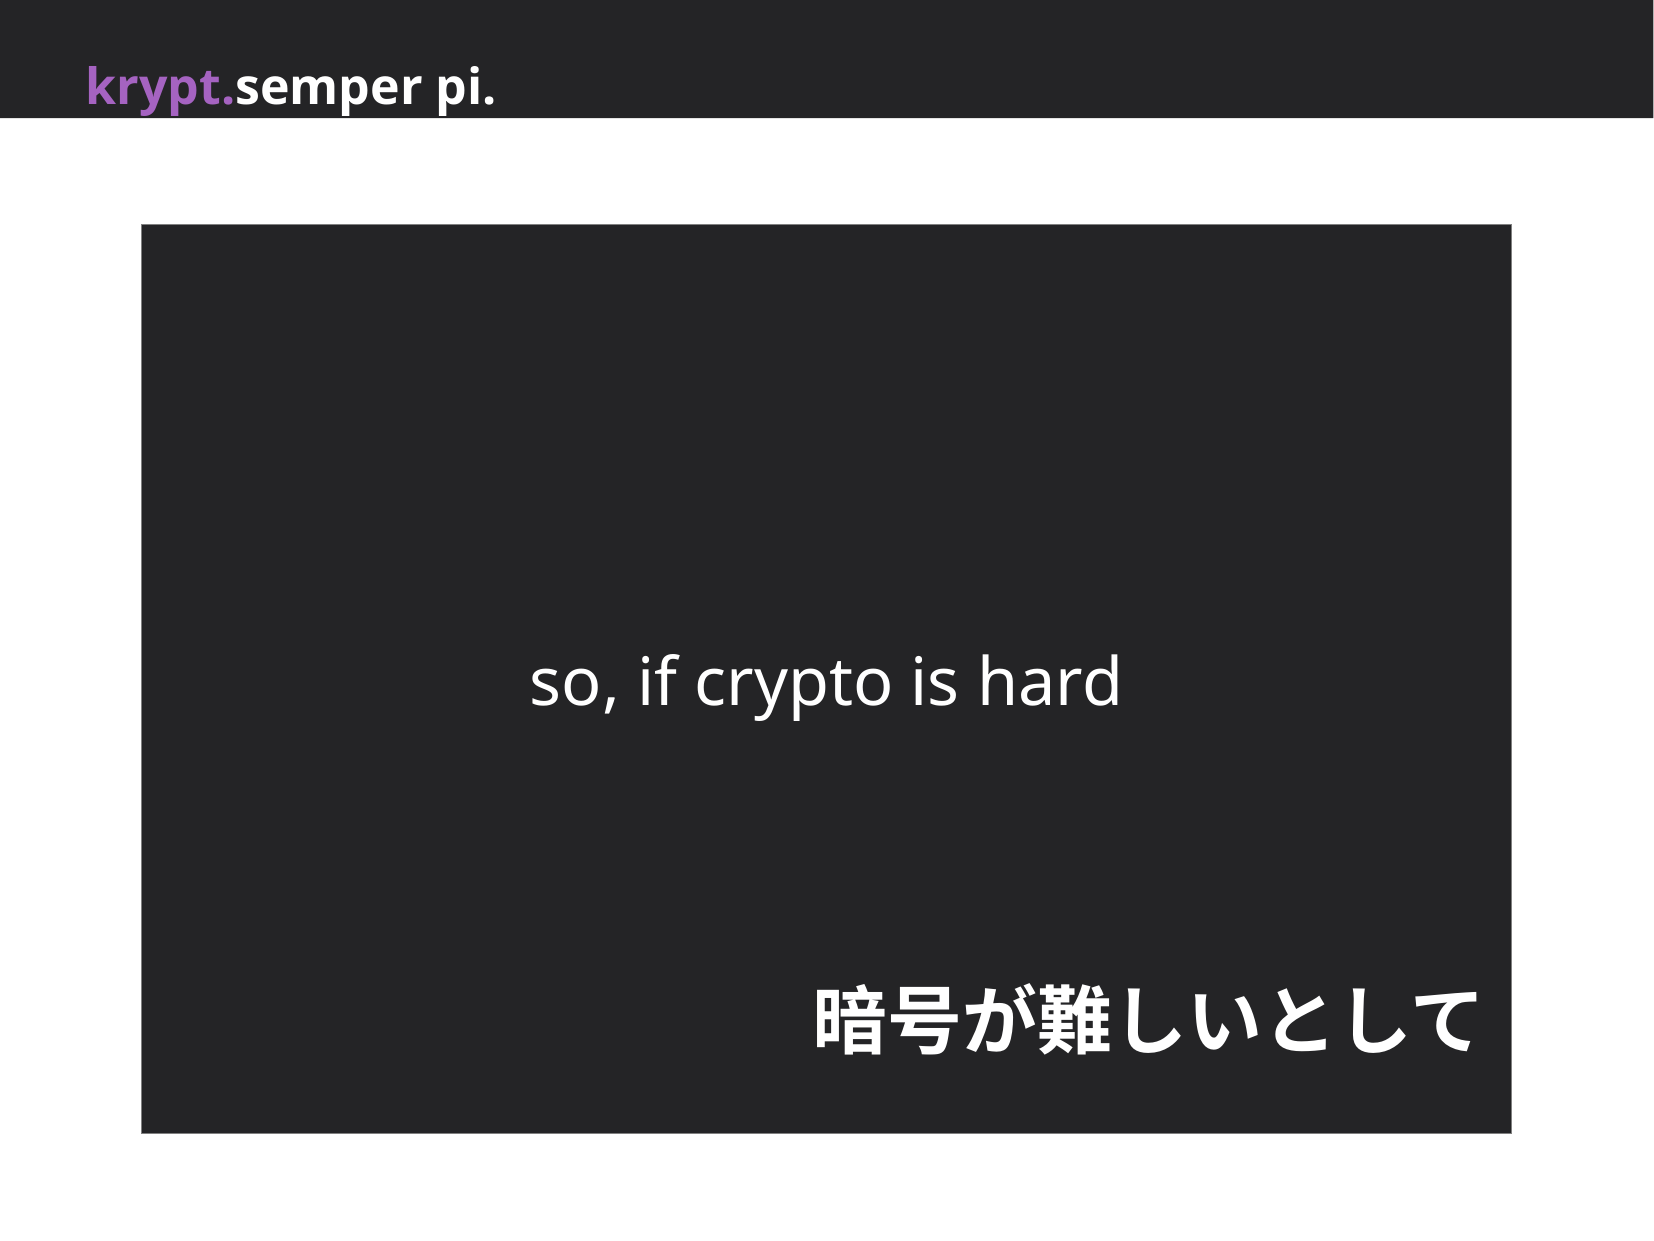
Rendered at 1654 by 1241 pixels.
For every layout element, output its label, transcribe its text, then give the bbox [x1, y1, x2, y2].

text_box krypt.semper pi. [70, 43, 544, 119]
text_box [165, 531, 1441, 909]
text_box 暗号が難しいとして [153, 909, 1501, 1123]
text_box so, if crypto is hard [141, 224, 1512, 1134]
text_box [0, 0, 1654, 119]
